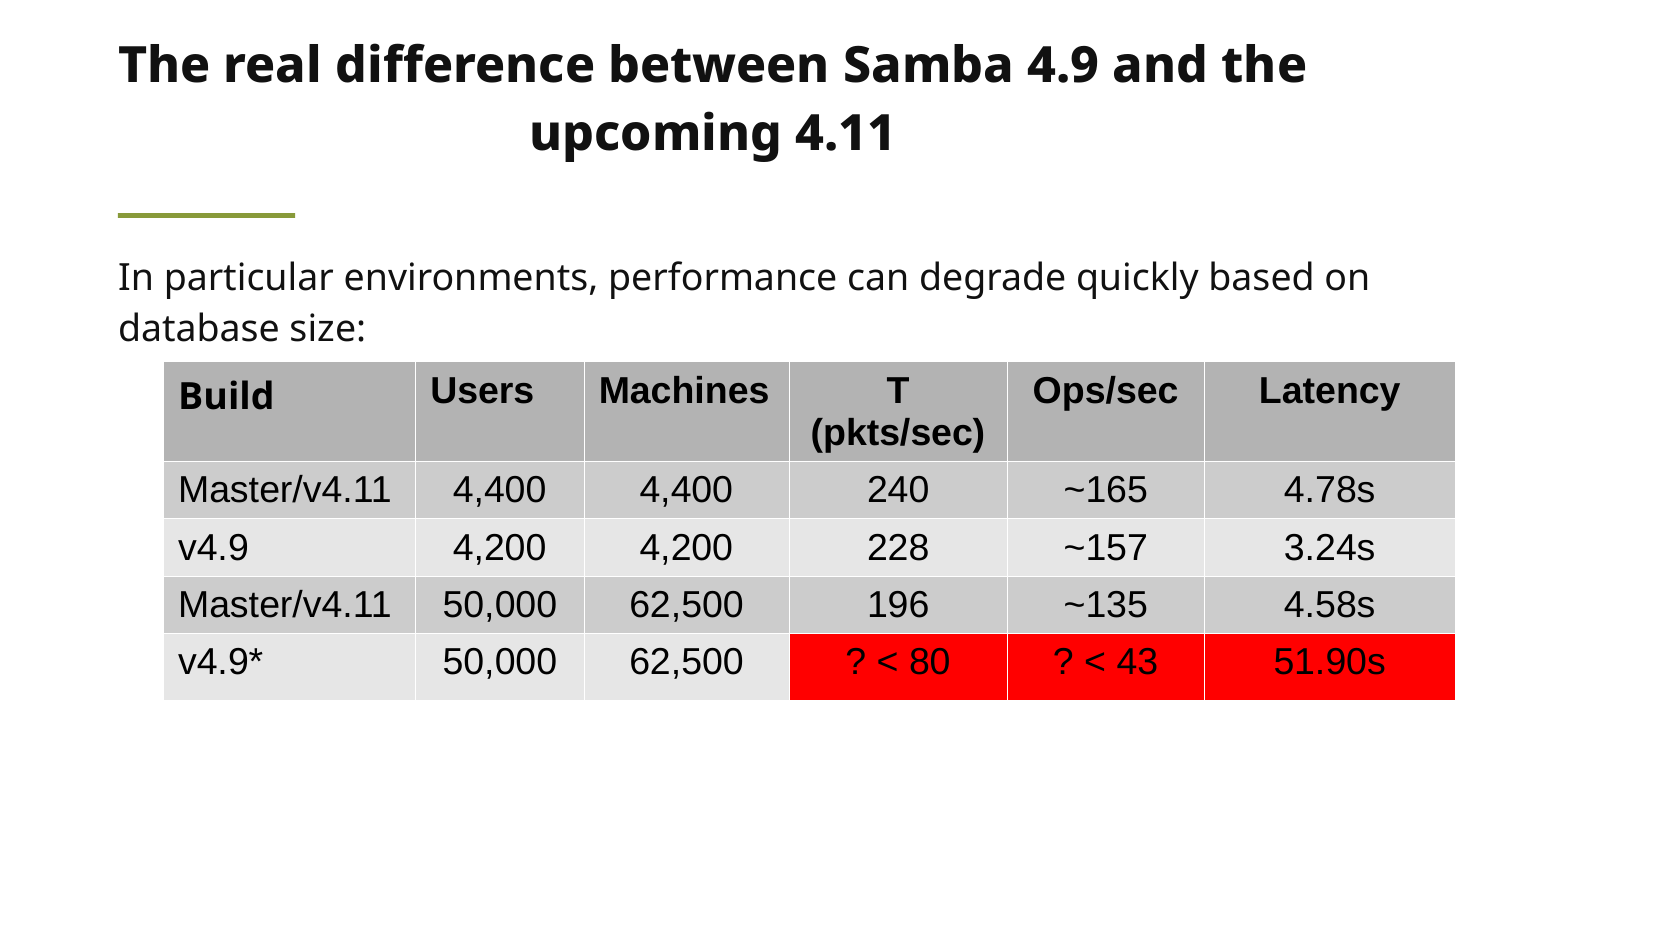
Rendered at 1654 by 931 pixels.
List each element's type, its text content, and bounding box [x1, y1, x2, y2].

table_cell 51.90s [1205, 634, 1455, 700]
table_cell 50,000 [416, 634, 584, 700]
table_header Machines [585, 362, 789, 461]
table_cell 196 [790, 577, 1007, 633]
table_cell ? < 43 [1008, 634, 1204, 700]
table_header Users [416, 362, 584, 461]
table_cell 4,200 [585, 519, 789, 576]
table_cell ~157 [1008, 519, 1204, 576]
table_cell 4.78s [1205, 462, 1455, 518]
title The real difference between Samba 4.9 and the upcoming 4.11 [118, 0, 1536, 166]
table_header Latency [1205, 362, 1455, 461]
table_cell ~165 [1008, 462, 1204, 518]
table_header Build [164, 362, 415, 461]
table_cell 62,500 [585, 634, 789, 700]
table_cell 240 [790, 462, 1007, 518]
table_cell 4,400 [585, 462, 789, 518]
table_cell Master/v4.11 [164, 577, 415, 633]
table_cell 3.24s [1205, 519, 1455, 576]
table_cell 4,400 [416, 462, 584, 518]
table_cell ? < 80 [790, 634, 1007, 700]
table_cell 4.58s [1205, 577, 1455, 633]
table_cell 4,200 [416, 519, 584, 576]
table_cell 228 [790, 519, 1007, 576]
list In particular environments, performance can degrade quickly based on database size: [118, 250, 1536, 783]
table_cell ~135 [1008, 577, 1204, 633]
table_cell Master/v4.11 [164, 462, 415, 518]
table_header Ops/sec [1008, 362, 1204, 461]
table_cell 50,000 [416, 577, 584, 633]
table_cell v4.9* [164, 634, 415, 700]
table_cell 62,500 [585, 577, 789, 633]
table_header T (pkts/sec) [790, 362, 1007, 461]
table_cell v4.9 [164, 519, 415, 576]
